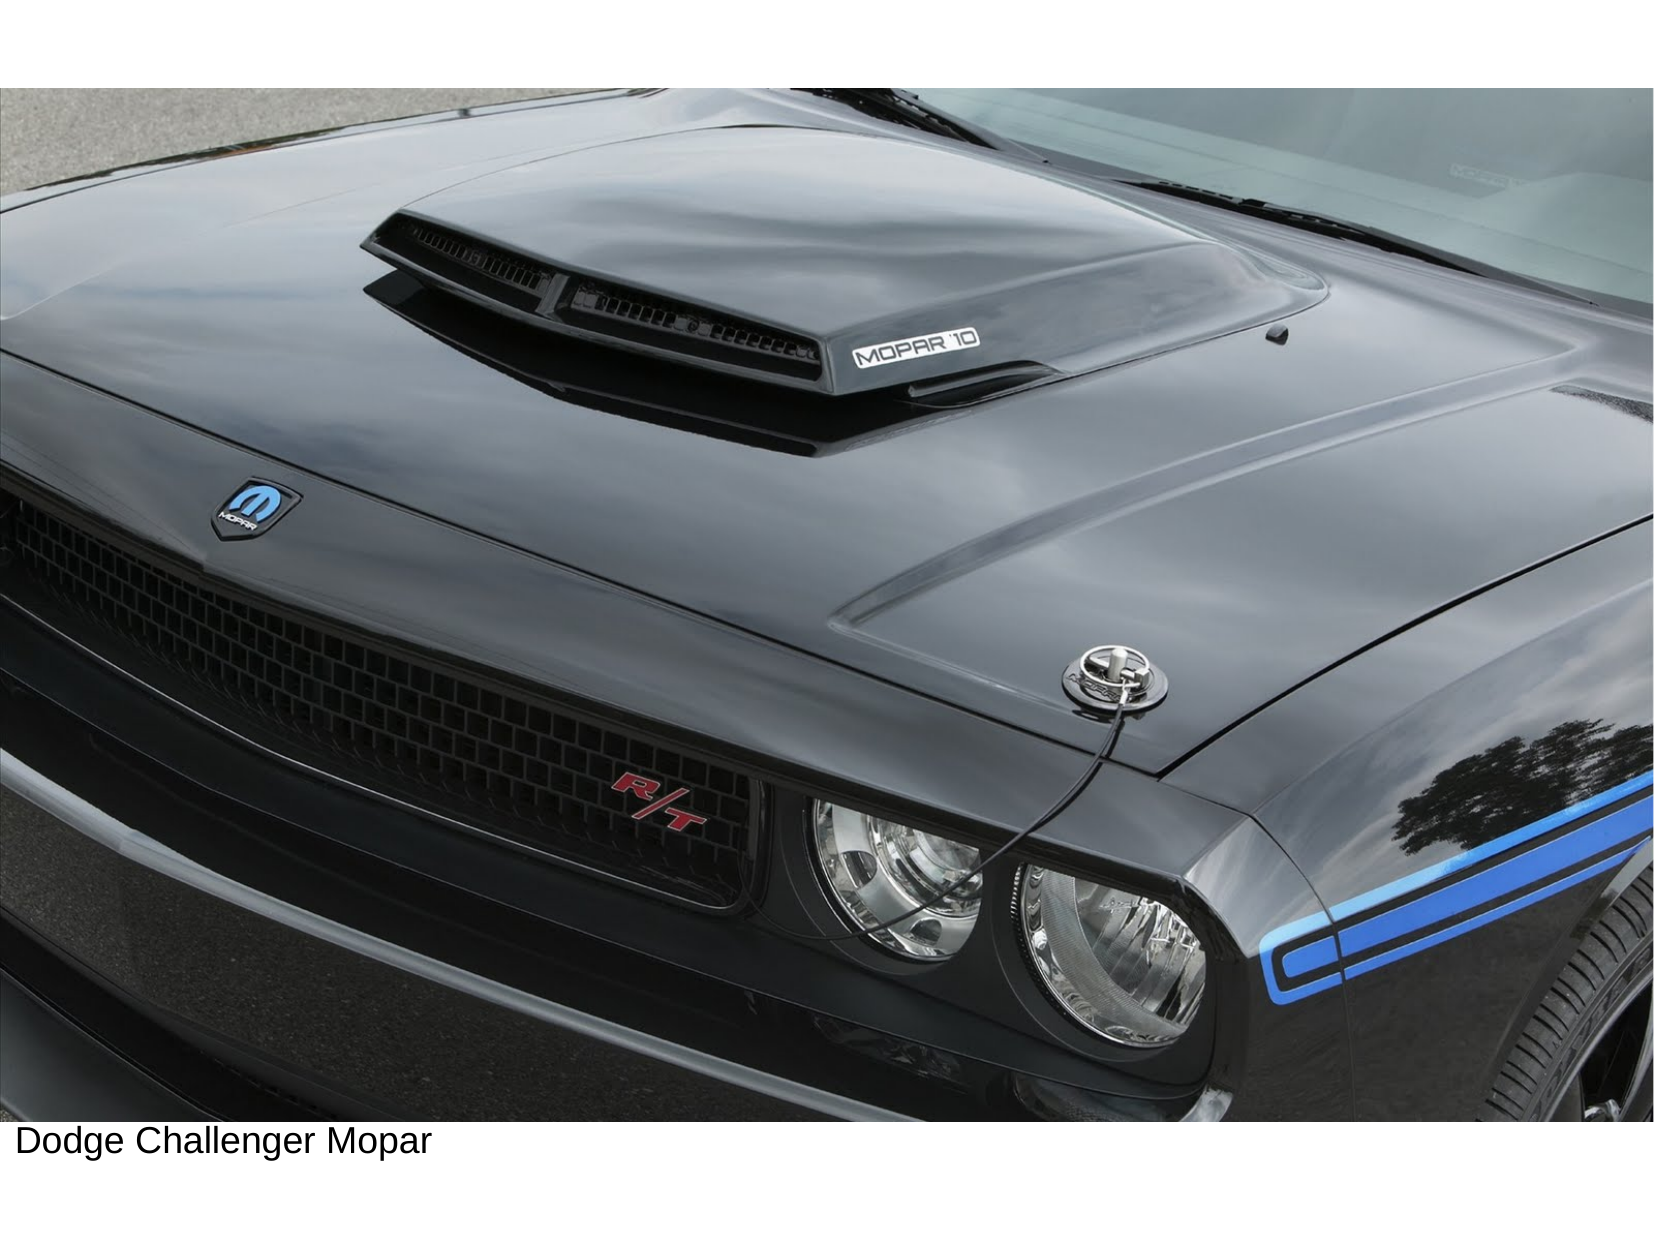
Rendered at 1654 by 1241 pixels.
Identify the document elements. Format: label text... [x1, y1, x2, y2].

picture [0, 88, 1654, 1122]
text_box Dodge Challenger Mopar [0, 1112, 449, 1170]
